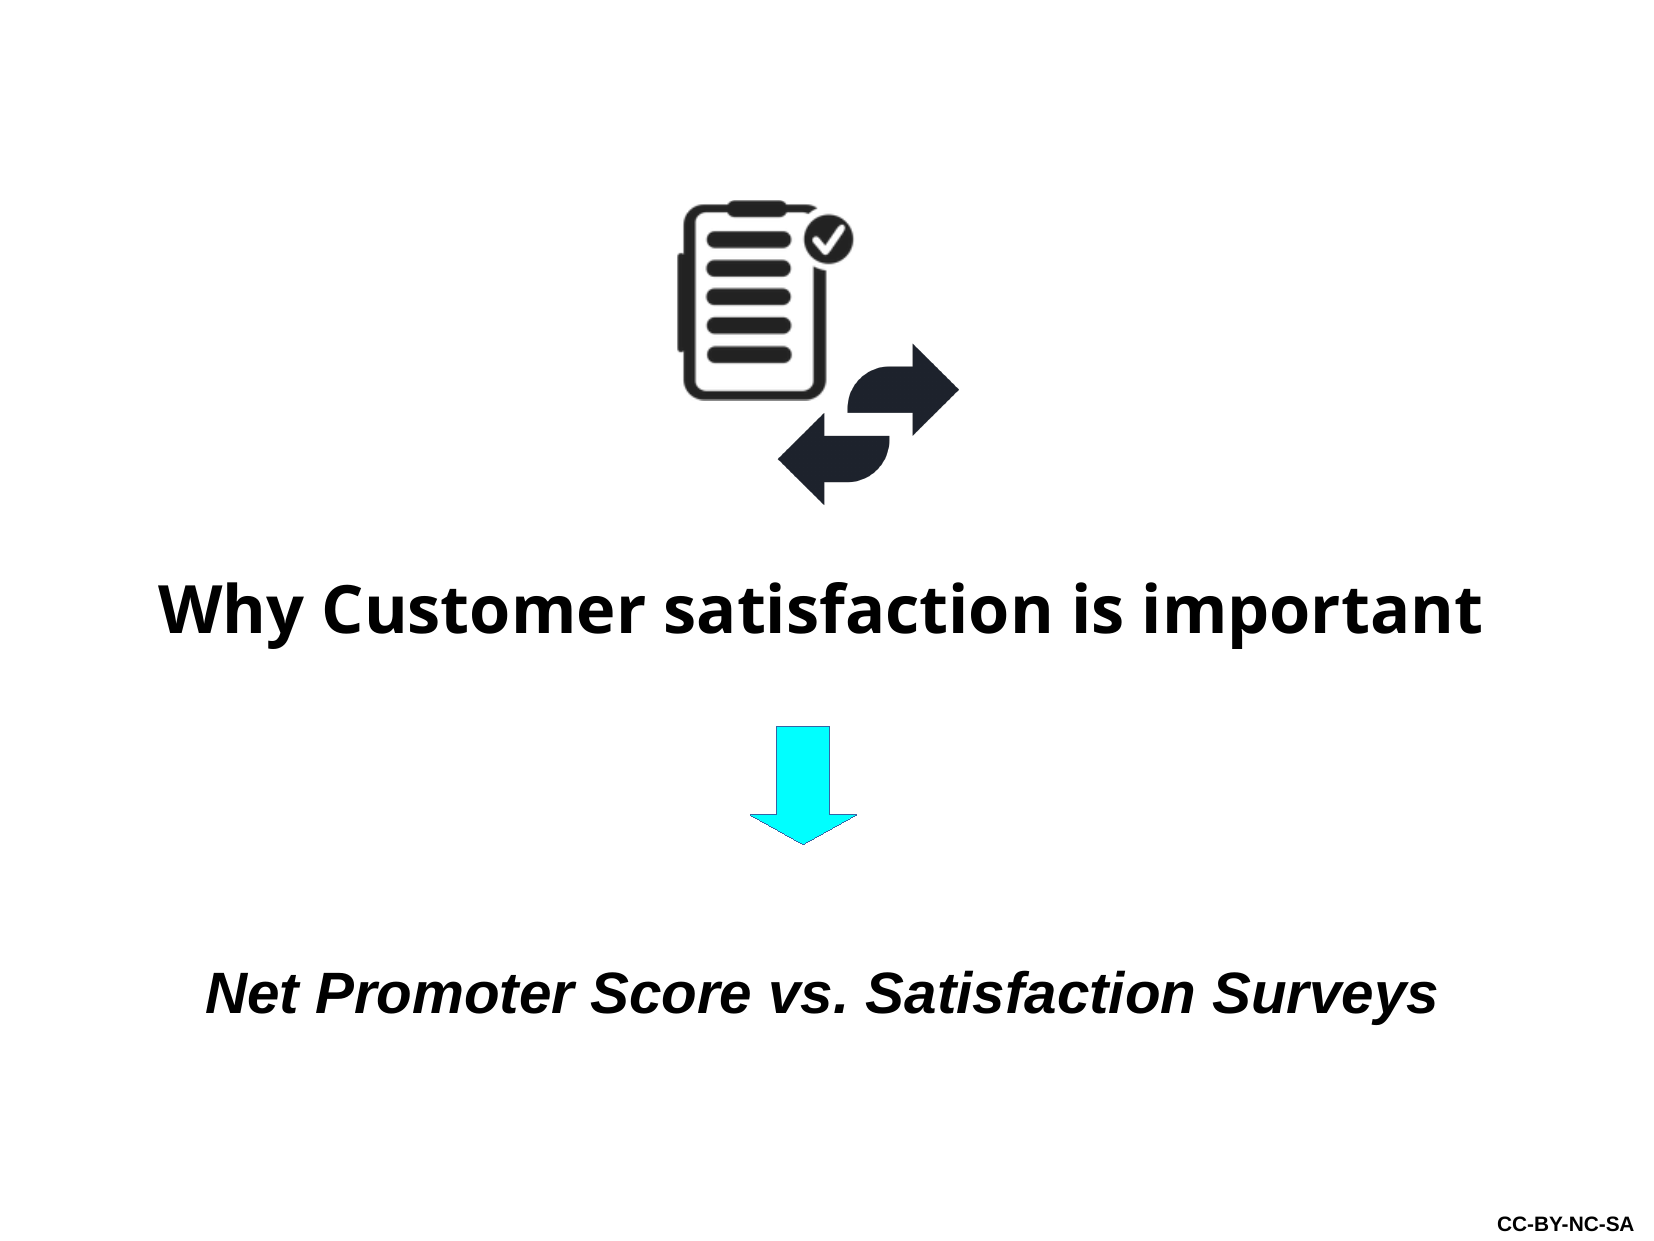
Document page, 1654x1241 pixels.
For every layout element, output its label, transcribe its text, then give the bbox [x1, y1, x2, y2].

picture [665, 200, 961, 519]
text_box Net Promoter Score vs. Satisfaction Surveys [118, 921, 1528, 1052]
text_box CC-BY-NC-SA [1482, 1204, 1654, 1241]
title Why Customer satisfaction is important [129, 496, 1512, 719]
text_box [750, 726, 857, 845]
